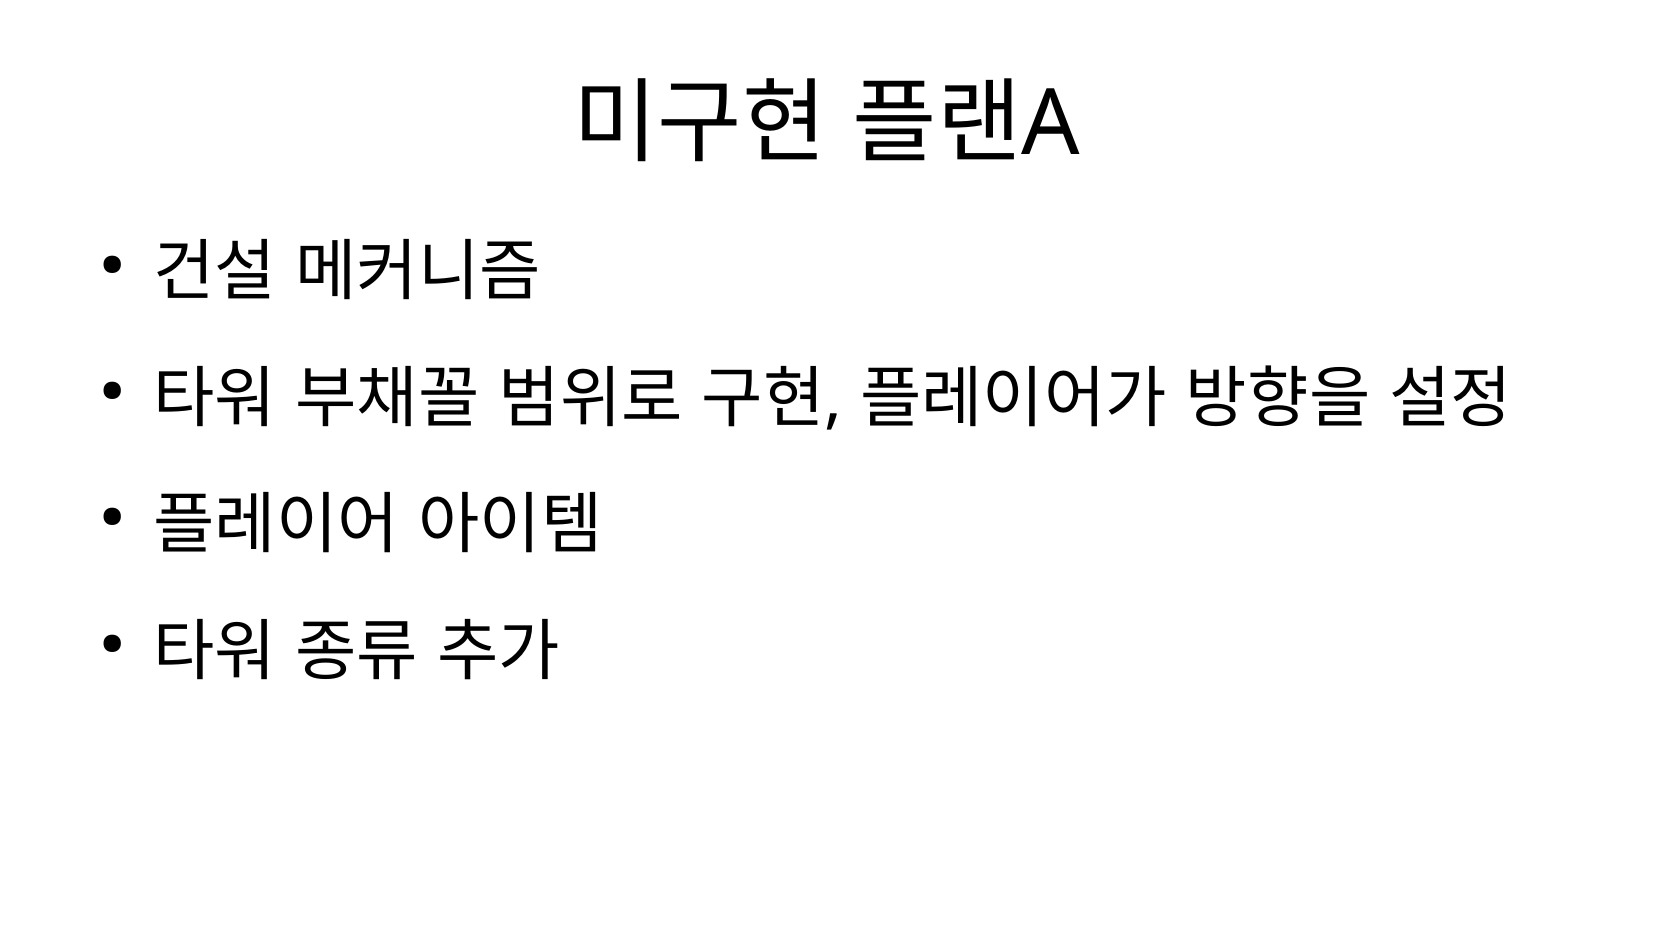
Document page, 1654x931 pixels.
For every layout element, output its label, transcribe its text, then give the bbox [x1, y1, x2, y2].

title 미구현 플랜A [82, 37, 1571, 193]
list 건설 메커니즘 타워 부채꼴 범위로 구현, 플레이어가 방향을 설정 플레이어 아이템 타워 종류 추가 [82, 217, 1571, 758]
